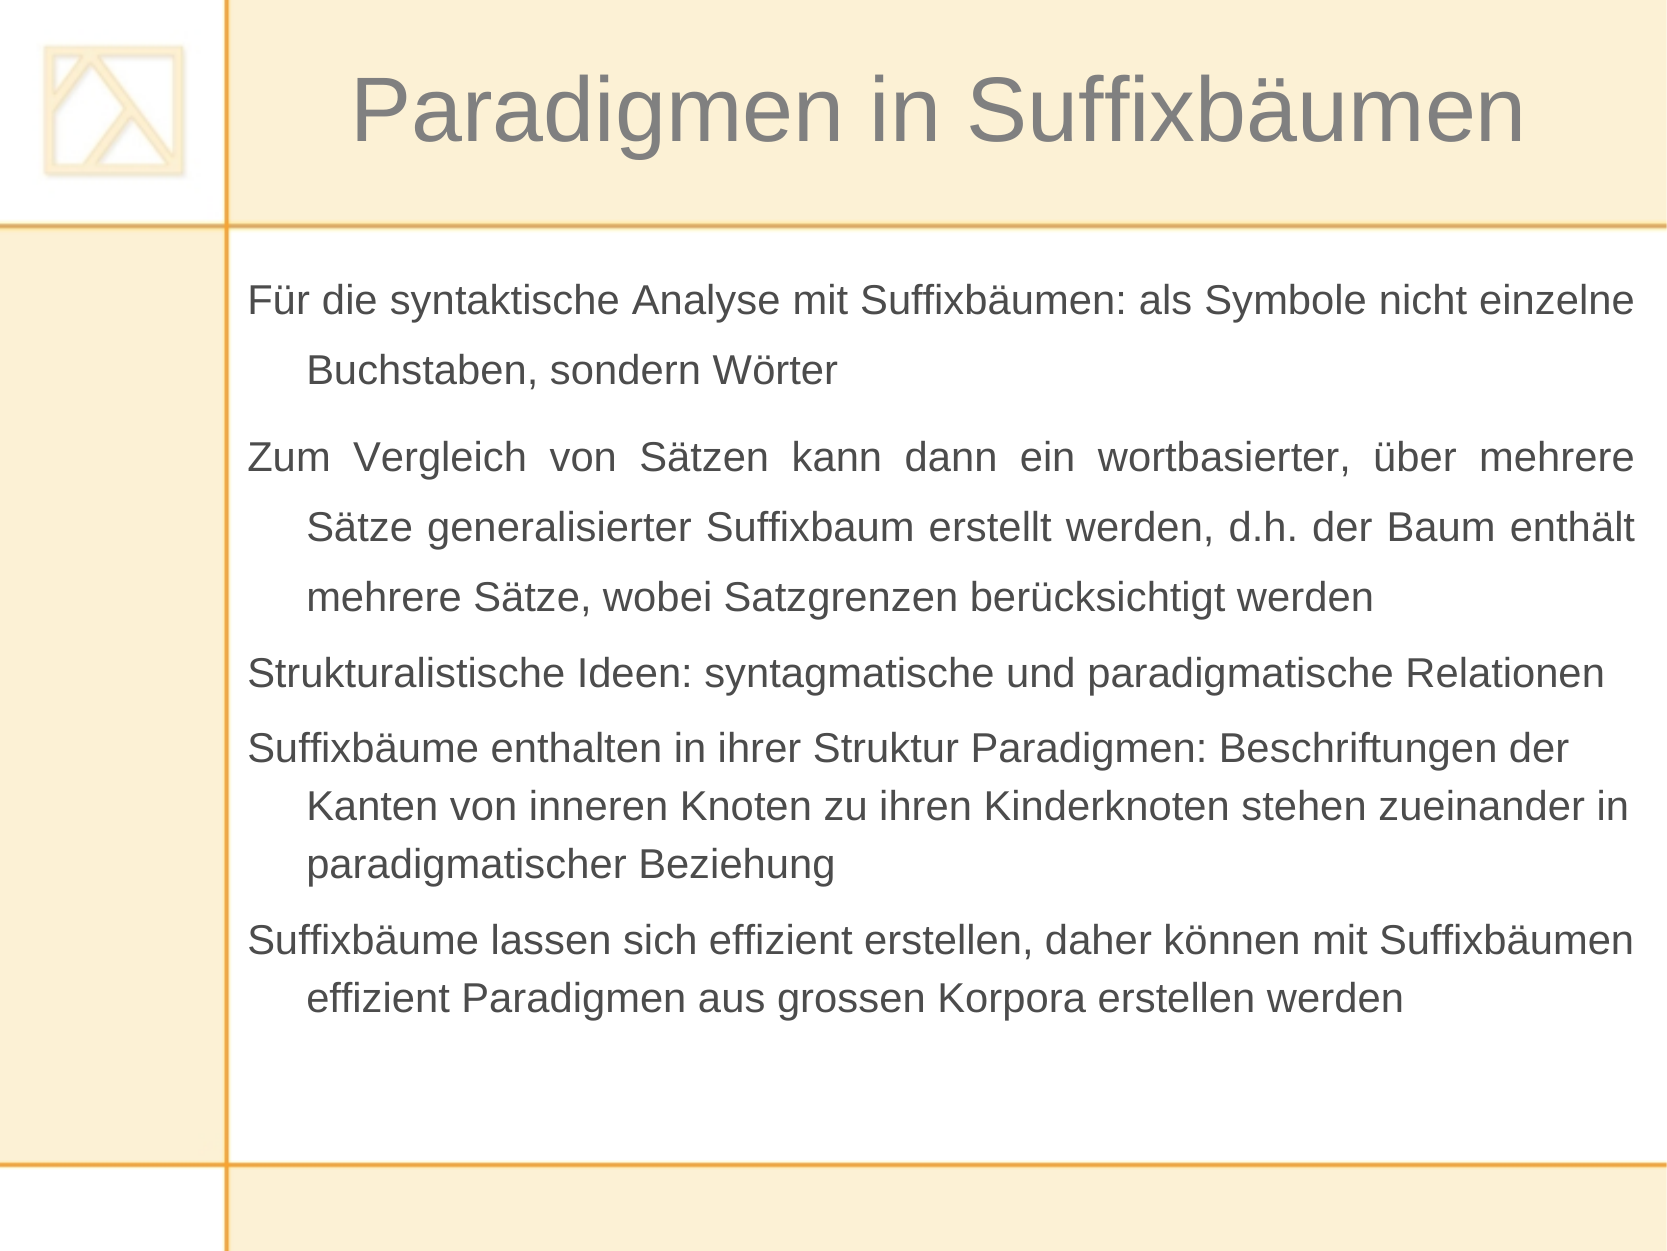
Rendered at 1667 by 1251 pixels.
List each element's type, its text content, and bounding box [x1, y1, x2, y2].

list Für die syntaktische Analyse mit Suffixbäumen: als Symbole nicht einzelne Buchstaben, sondern Wörter Zum Vergleich von Sätzen kann dann ein wortbasierter, über mehrere Sätze generalisierter Suffixbaum erstellt werden, d.h. der Baum enthält mehrere Sätze, wobei Satzgrenzen berücksichtigt werden Strukturalistische Ideen: syntagmatische und paradigmatische Relationen Suffixbäume enthalten in ihrer Struktur Paradigmen: Beschriftungen der Kanten von inneren Knoten zu ihren Kinderknoten stehen zueinander in paradigmatischer Beziehung Suffixbäume lassen sich effizient erstellen, daher können mit Suffixbäumen effizient Paradigmen aus grossen Korpora erstellen werden [218, 253, 1636, 1120]
picture [0, 0, 1667, 1251]
title Paradigmen in Suffixbäumen [268, 6, 1611, 216]
